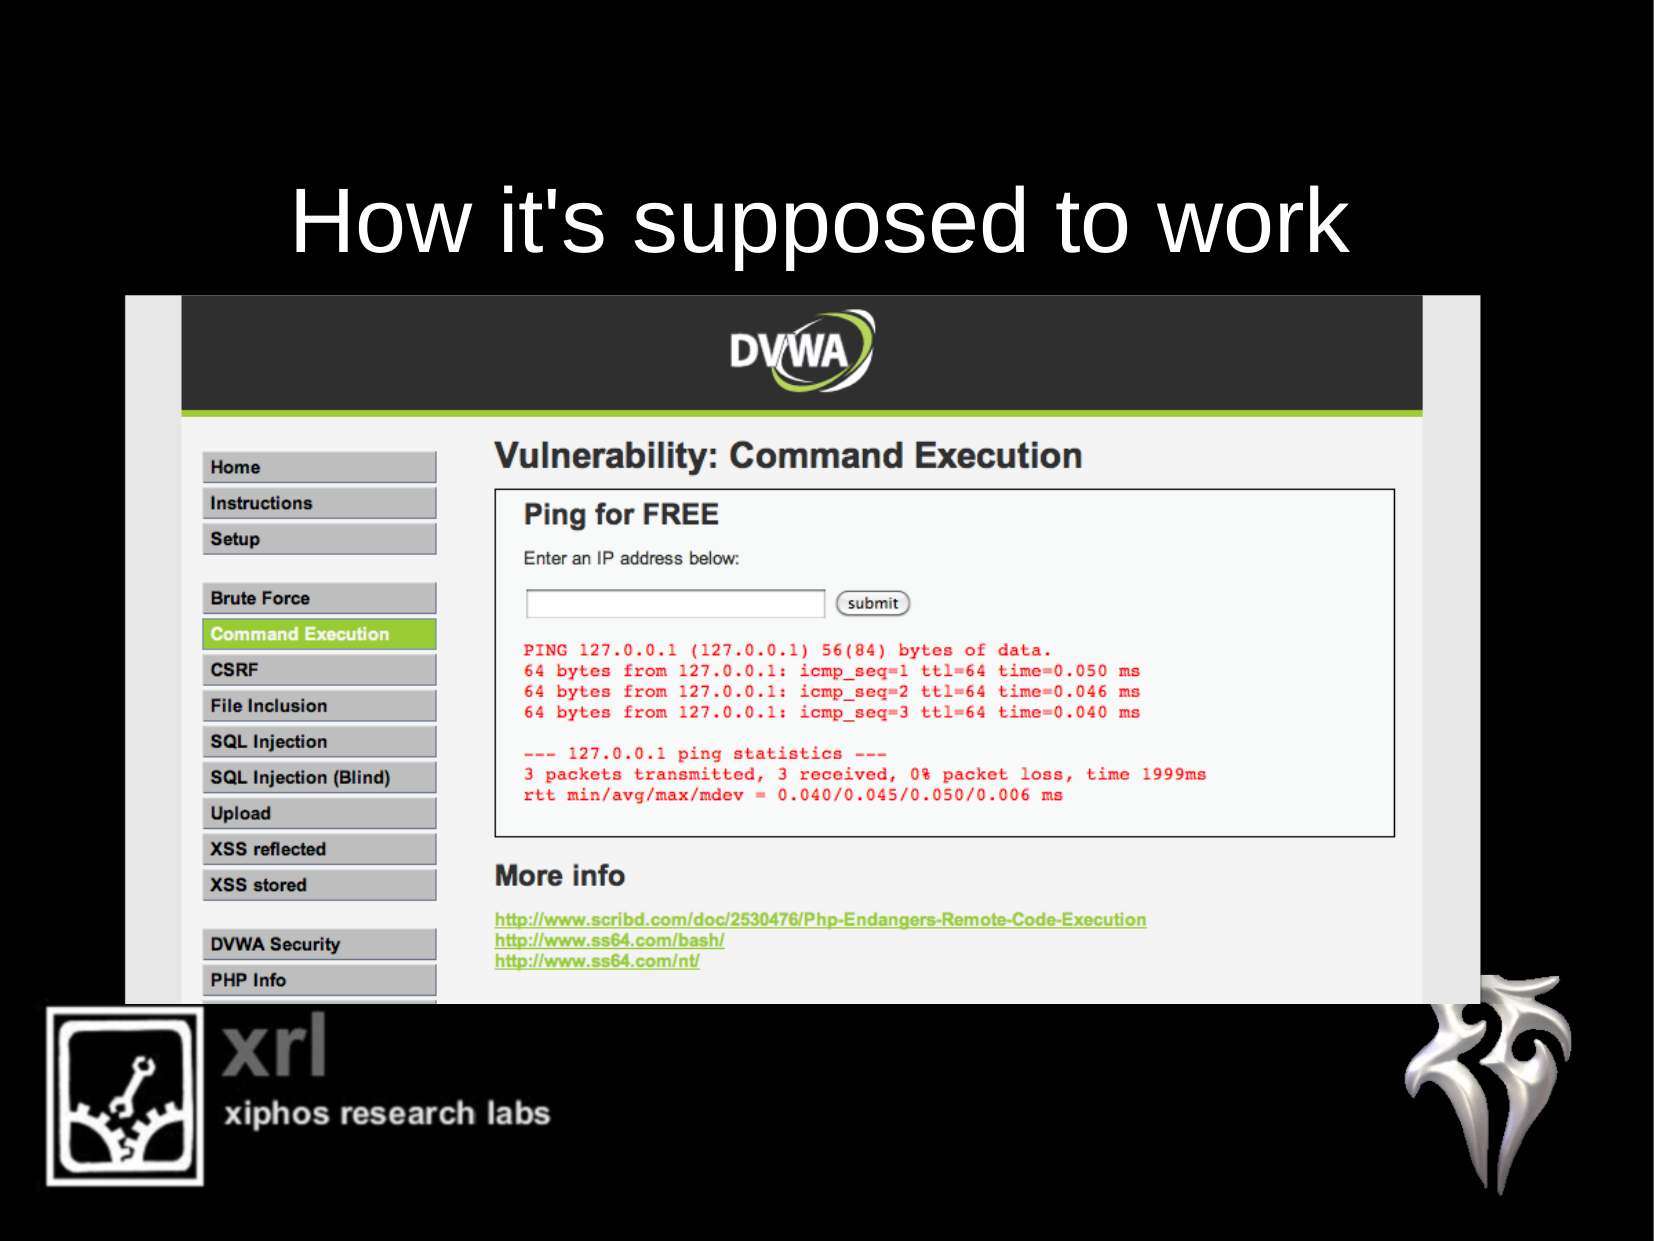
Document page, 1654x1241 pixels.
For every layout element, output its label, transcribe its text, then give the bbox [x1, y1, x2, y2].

picture [0, 0, 1654, 1241]
title How it's supposed to work [135, 117, 1506, 295]
